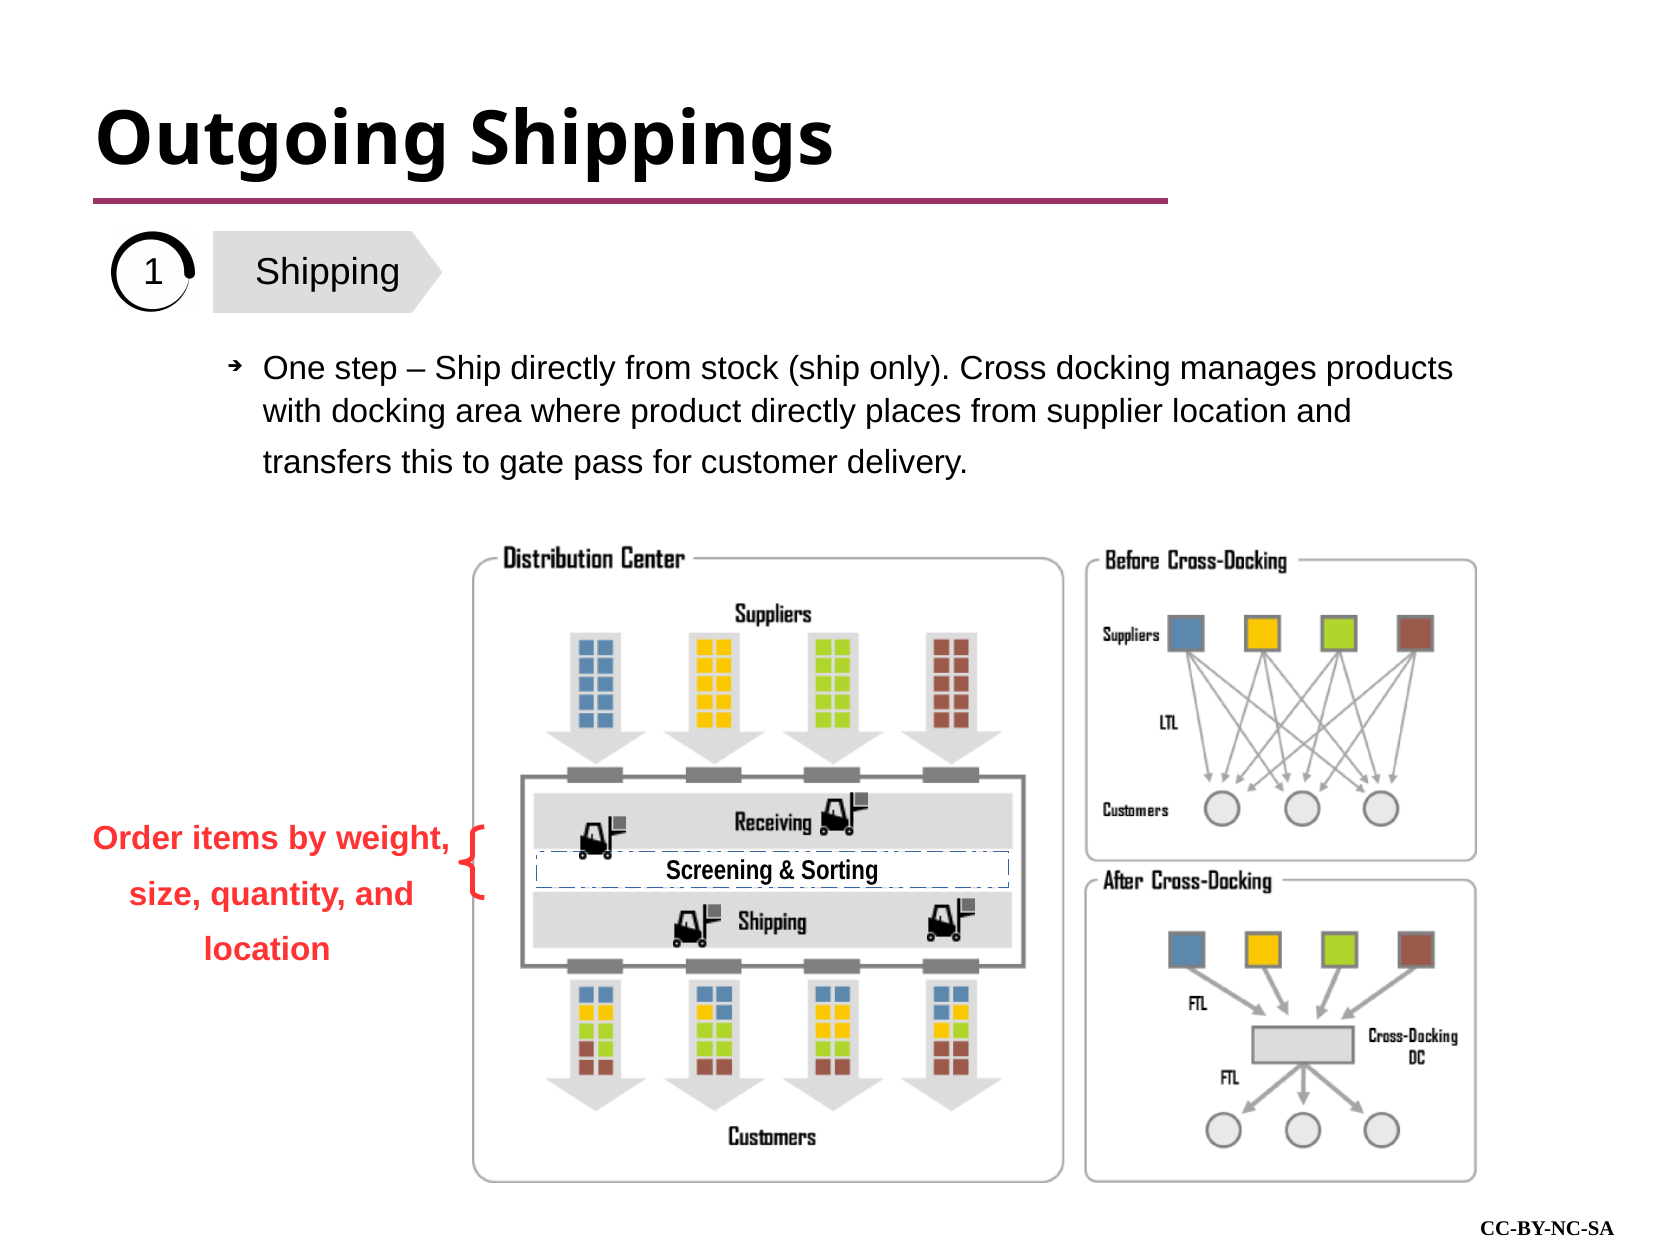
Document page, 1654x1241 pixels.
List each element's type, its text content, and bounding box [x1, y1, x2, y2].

text_box Shipping [212, 230, 443, 314]
text_box Screening & Sorting [536, 851, 1009, 888]
text_box One step – Ship directly from stock (ship only). Cross docking manages products with docking area where product directly places from supplier location and transfers this to gate pass for customer delivery. [212, 336, 1495, 528]
picture [472, 531, 1477, 1183]
title Outgoing Shippings [94, 31, 1571, 239]
picture [111, 230, 195, 314]
text_box Order items by weight, size, quantity, and location [76, 793, 467, 1013]
